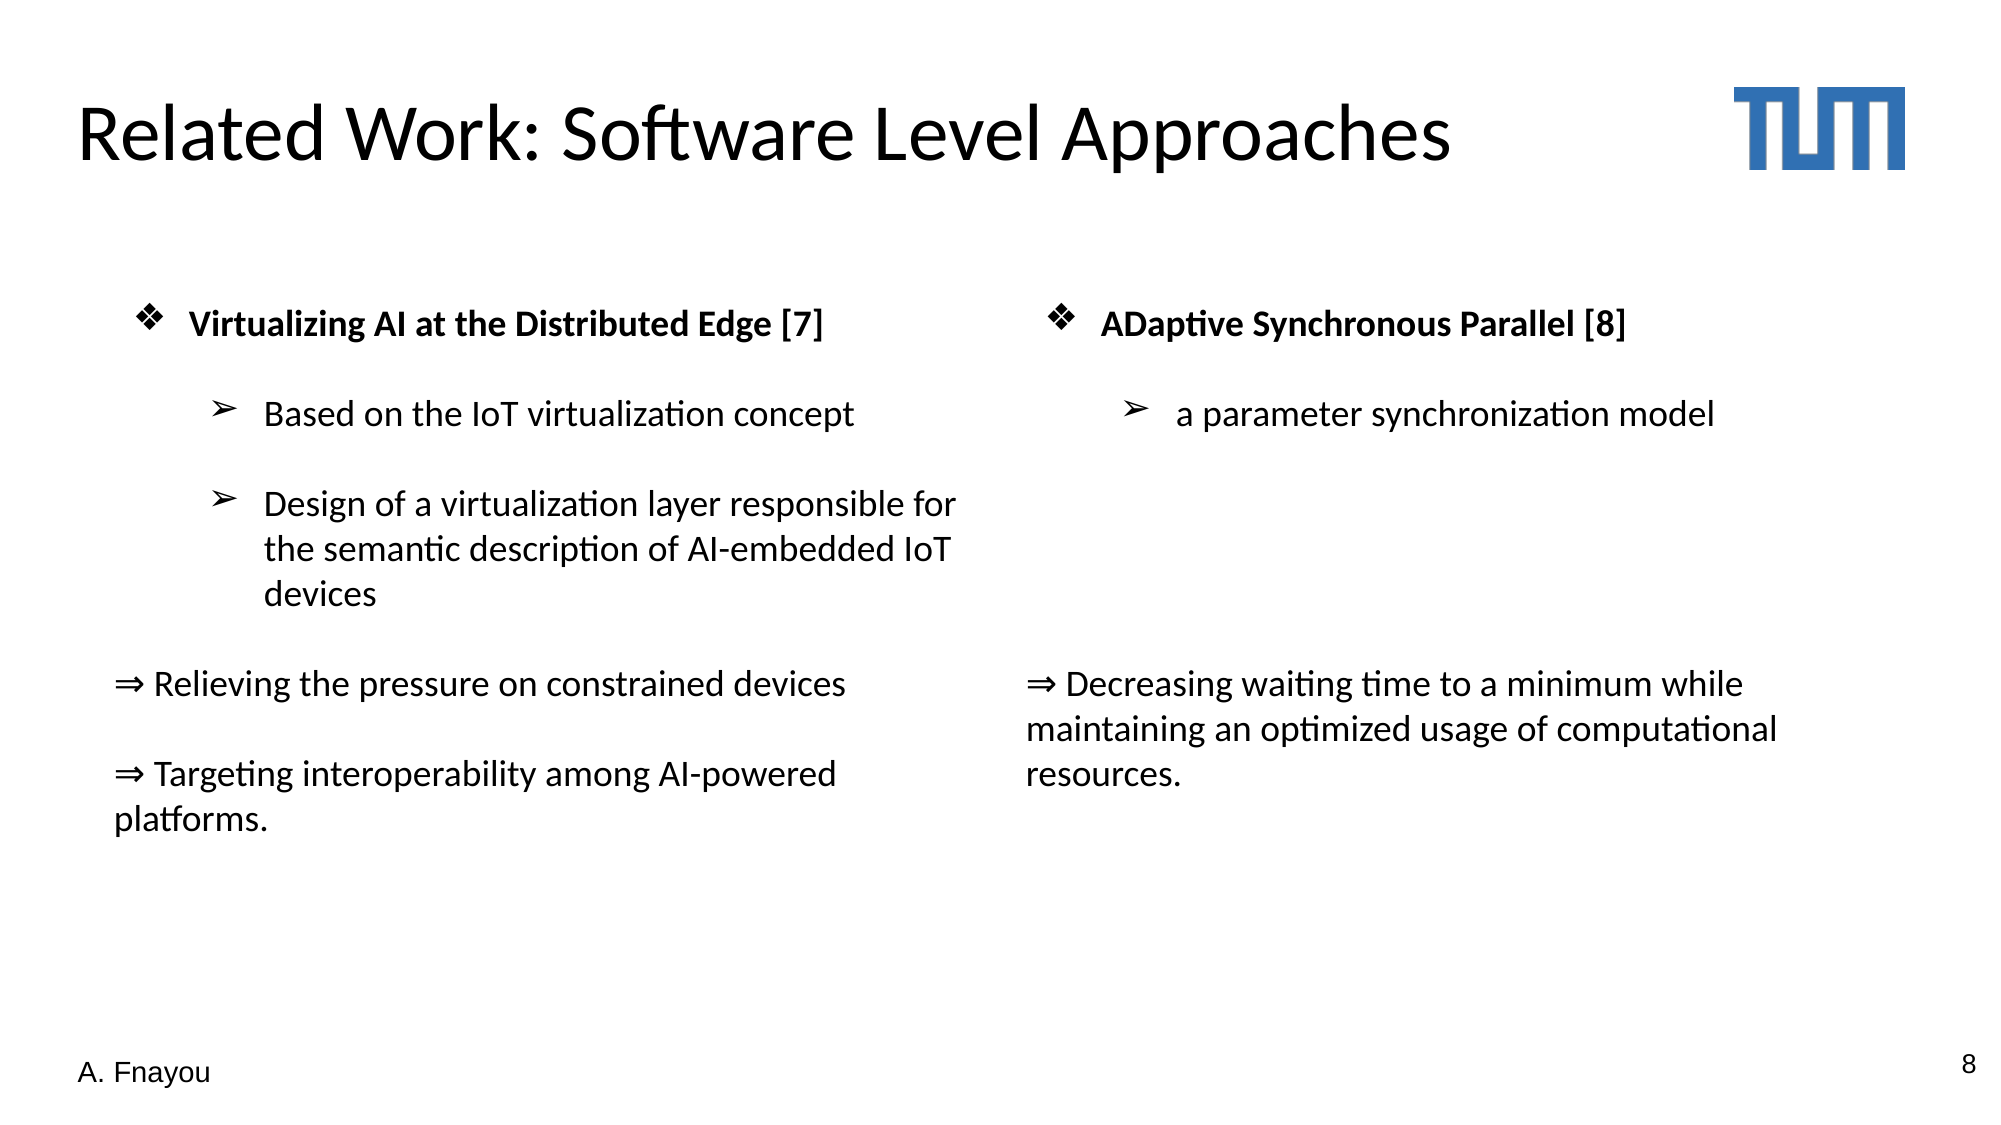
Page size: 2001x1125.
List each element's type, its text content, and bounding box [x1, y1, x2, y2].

text_box ADaptive Synchronous Parallel [8] a parameter synchronization model ⇒ Decreasing waiting time to a minimum while maintaining an optimized usage of computational resources. [1010, 283, 1923, 944]
picture [1734, 87, 1905, 170]
slide_number <number> [1871, 1038, 1992, 1125]
text_box Virtualizing AI at the Distributed Edge [7] Based on the IoT virtualization concept Design of a virtualization layer responsible for the semantic description of AI-embedded IoT devices ⇒ Relieving the pressure on constrained devices ⇒ Targeting interoperability among AI-powered platforms. [99, 283, 1010, 899]
text_box Related Work: Software Level Approaches [62, 64, 1698, 192]
text_box A. Fnayou [62, 1038, 233, 1104]
